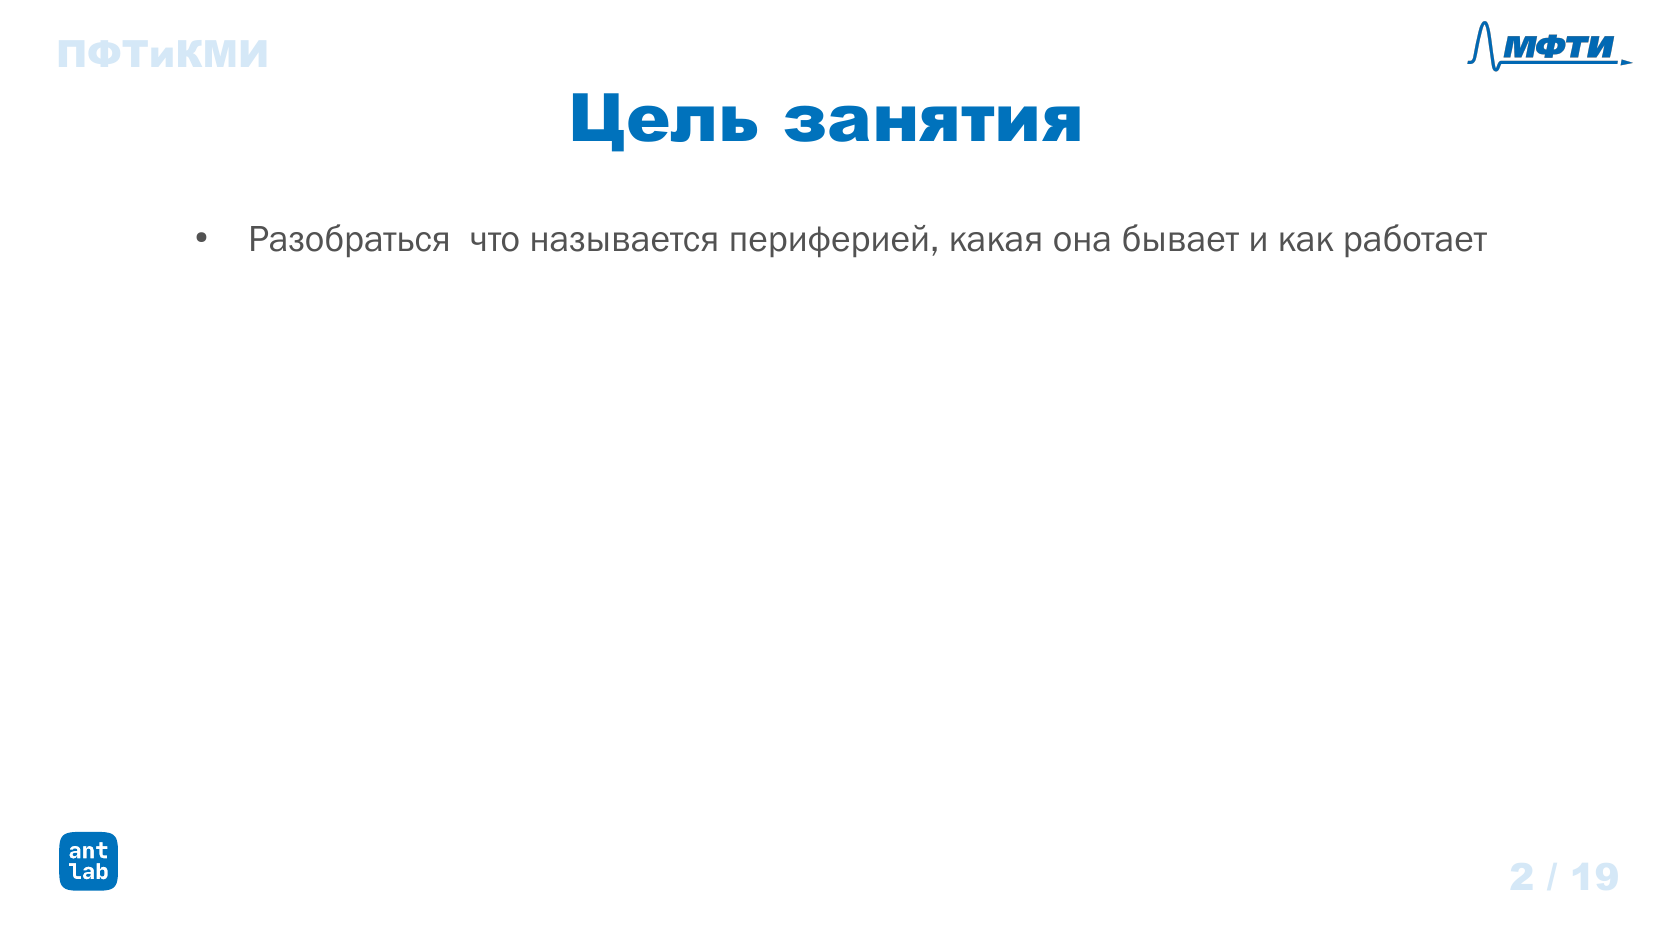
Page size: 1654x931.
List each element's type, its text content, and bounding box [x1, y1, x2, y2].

picture [1446, 0, 1654, 93]
title Цель занятия [82, 37, 1571, 193]
list Разобраться что называется периферией, какая она бывает и как работает [177, 217, 1571, 758]
